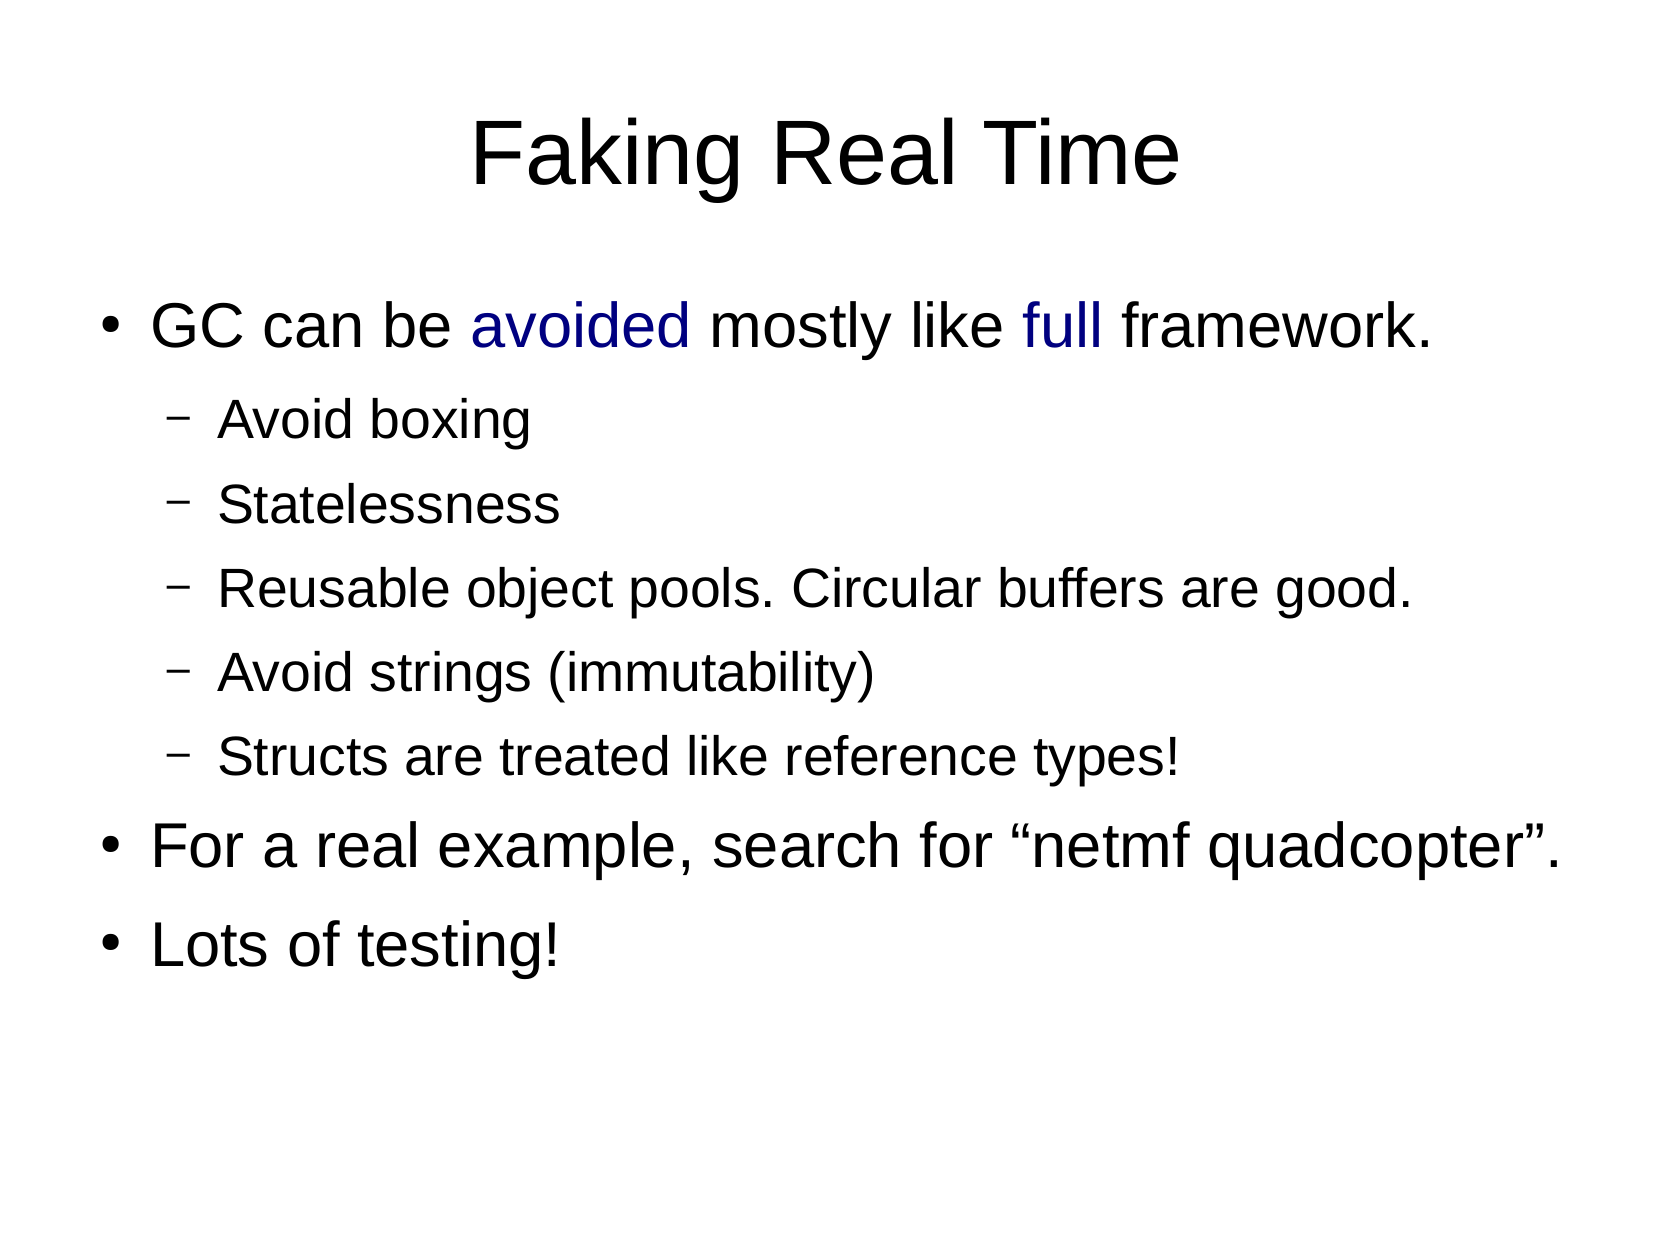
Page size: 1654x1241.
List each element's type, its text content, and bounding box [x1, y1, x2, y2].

list GC can be avoided mostly like full framework. Avoid boxing Statelessness Reusable object pools. Circular buffers are good. Avoid strings (immutability) Structs are treated like reference types! For a real example, search for “netmf quadcopter”. Lots of testing! [82, 290, 1571, 1010]
title Faking Real Time [82, 49, 1571, 257]
